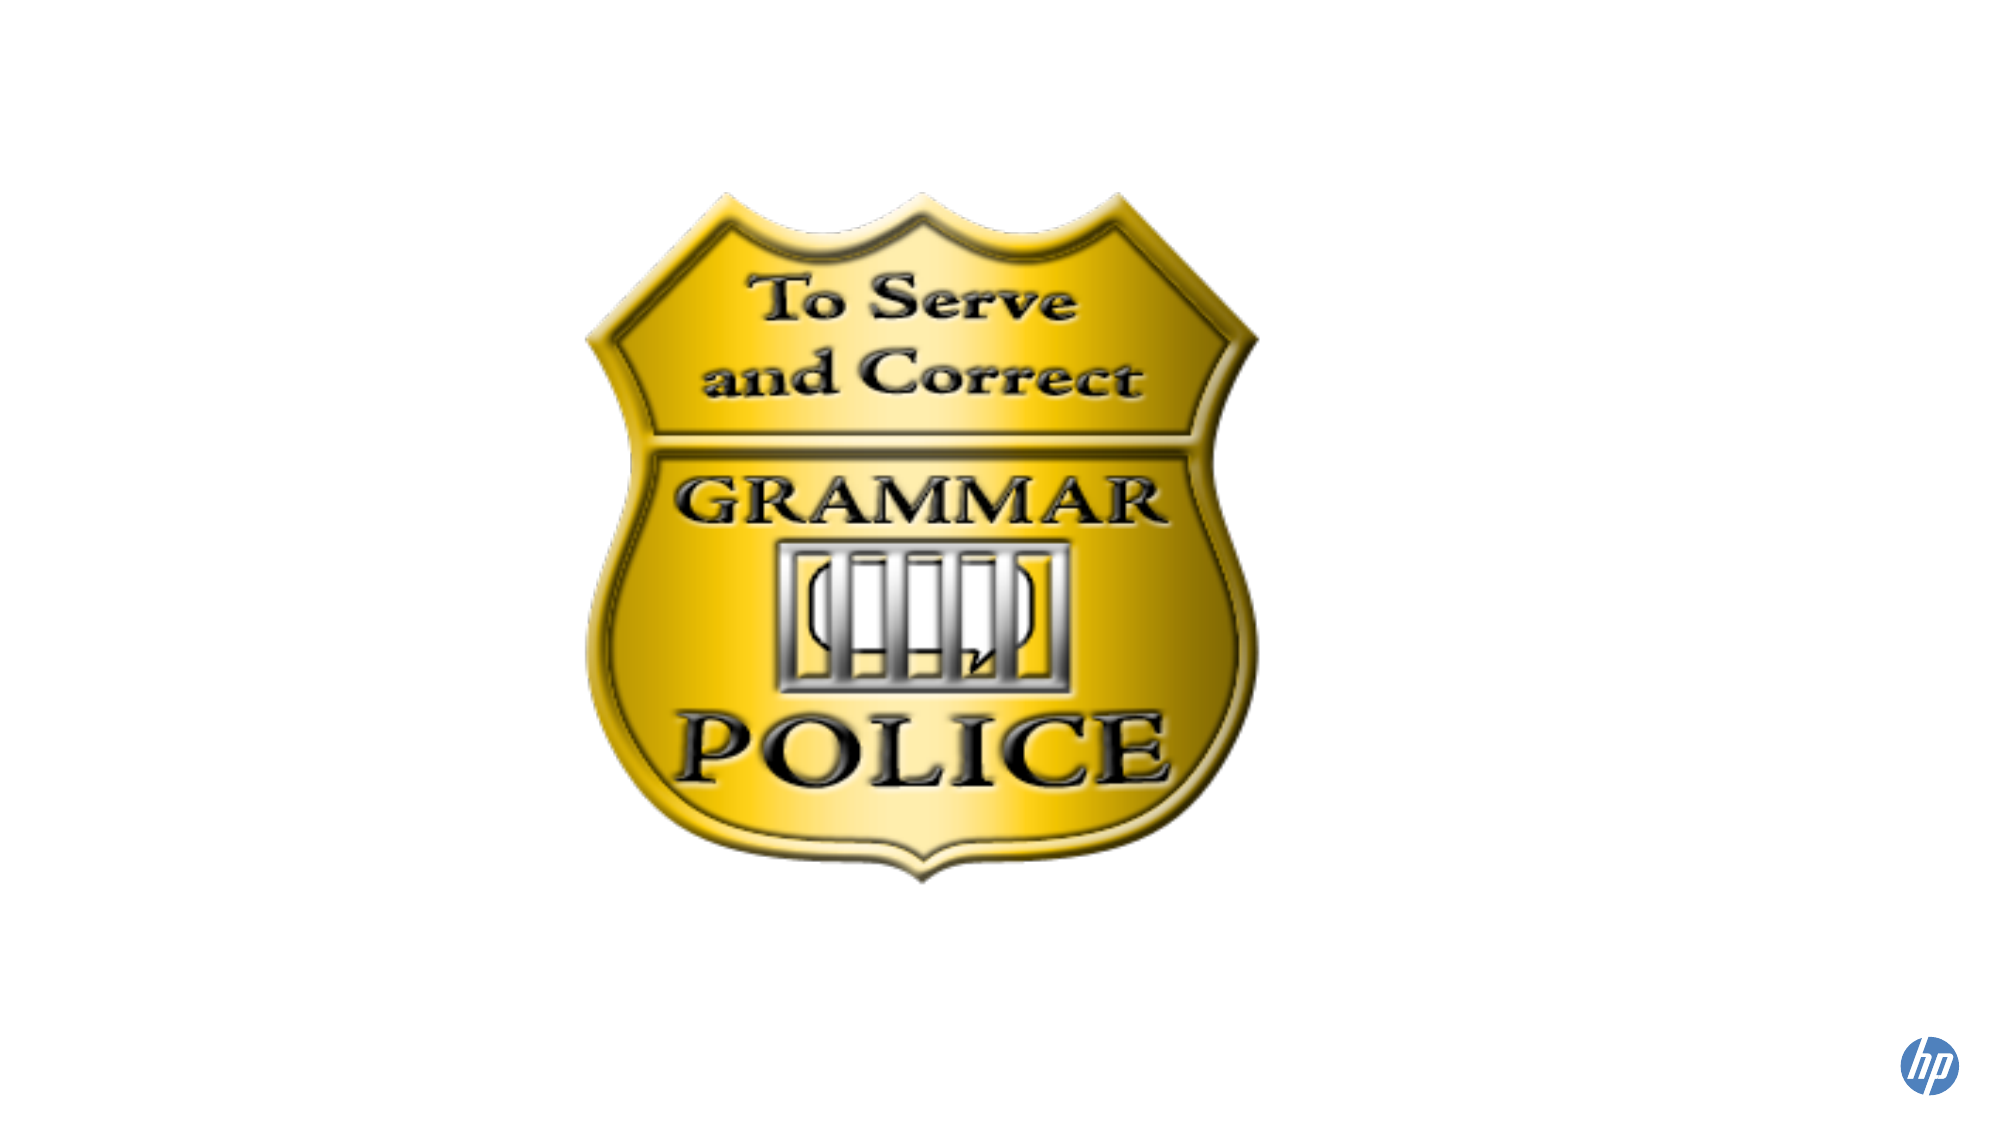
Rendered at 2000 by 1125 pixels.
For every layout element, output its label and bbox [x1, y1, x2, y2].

picture [564, 171, 1288, 922]
